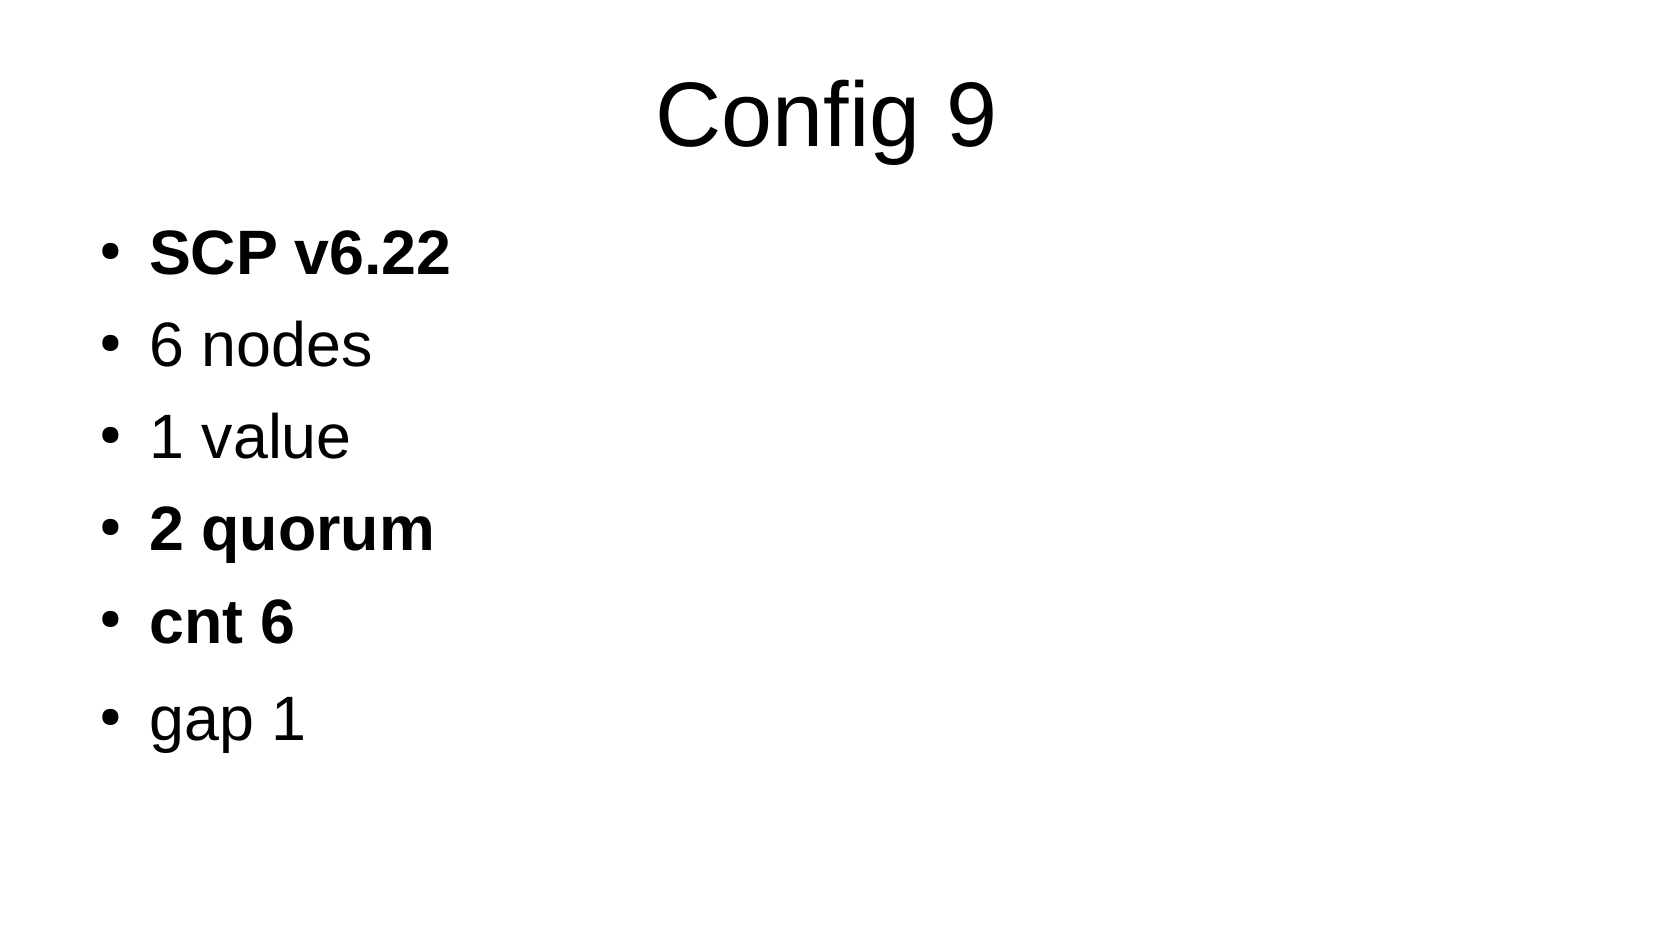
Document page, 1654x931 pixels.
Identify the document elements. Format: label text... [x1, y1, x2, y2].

list SCP v6.22 6 nodes 1 value 2 quorum cnt 6 gap 1 [82, 217, 1571, 758]
title Config 9 [82, 37, 1571, 193]
